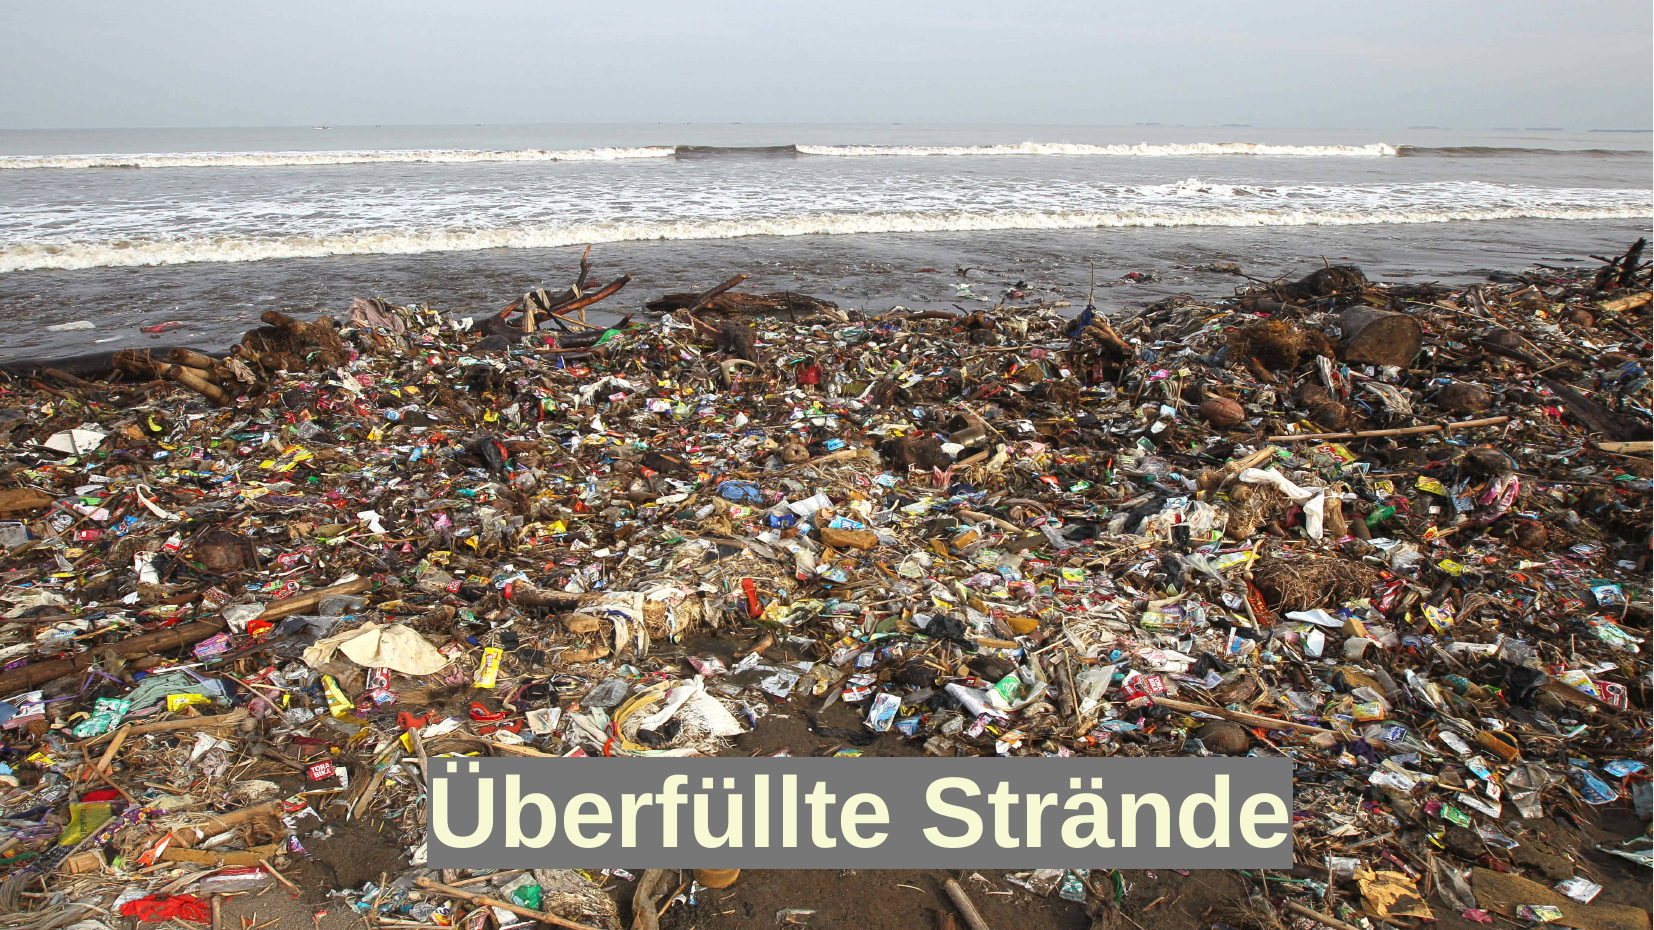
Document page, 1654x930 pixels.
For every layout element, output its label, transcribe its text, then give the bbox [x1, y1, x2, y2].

table_cell M 7,722 [848, 841, 883, 848]
table_cell M 7,722 [996, 841, 1019, 848]
table_cell M 7,722 [571, 841, 606, 848]
table_cell M 7,722 [1247, 841, 1282, 848]
table_cell M 7,722 [1185, 841, 1213, 848]
table_cell M 7,722 [1064, 841, 1092, 848]
table_cell M 7,722 [930, 841, 977, 848]
picture [0, 0, 1654, 930]
table_cell M 7,722 [698, 841, 726, 848]
table_cell M 7,722 [521, 841, 550, 848]
table_cell M 7,722 [813, 841, 836, 848]
table_cell M 7,722 [441, 841, 484, 848]
